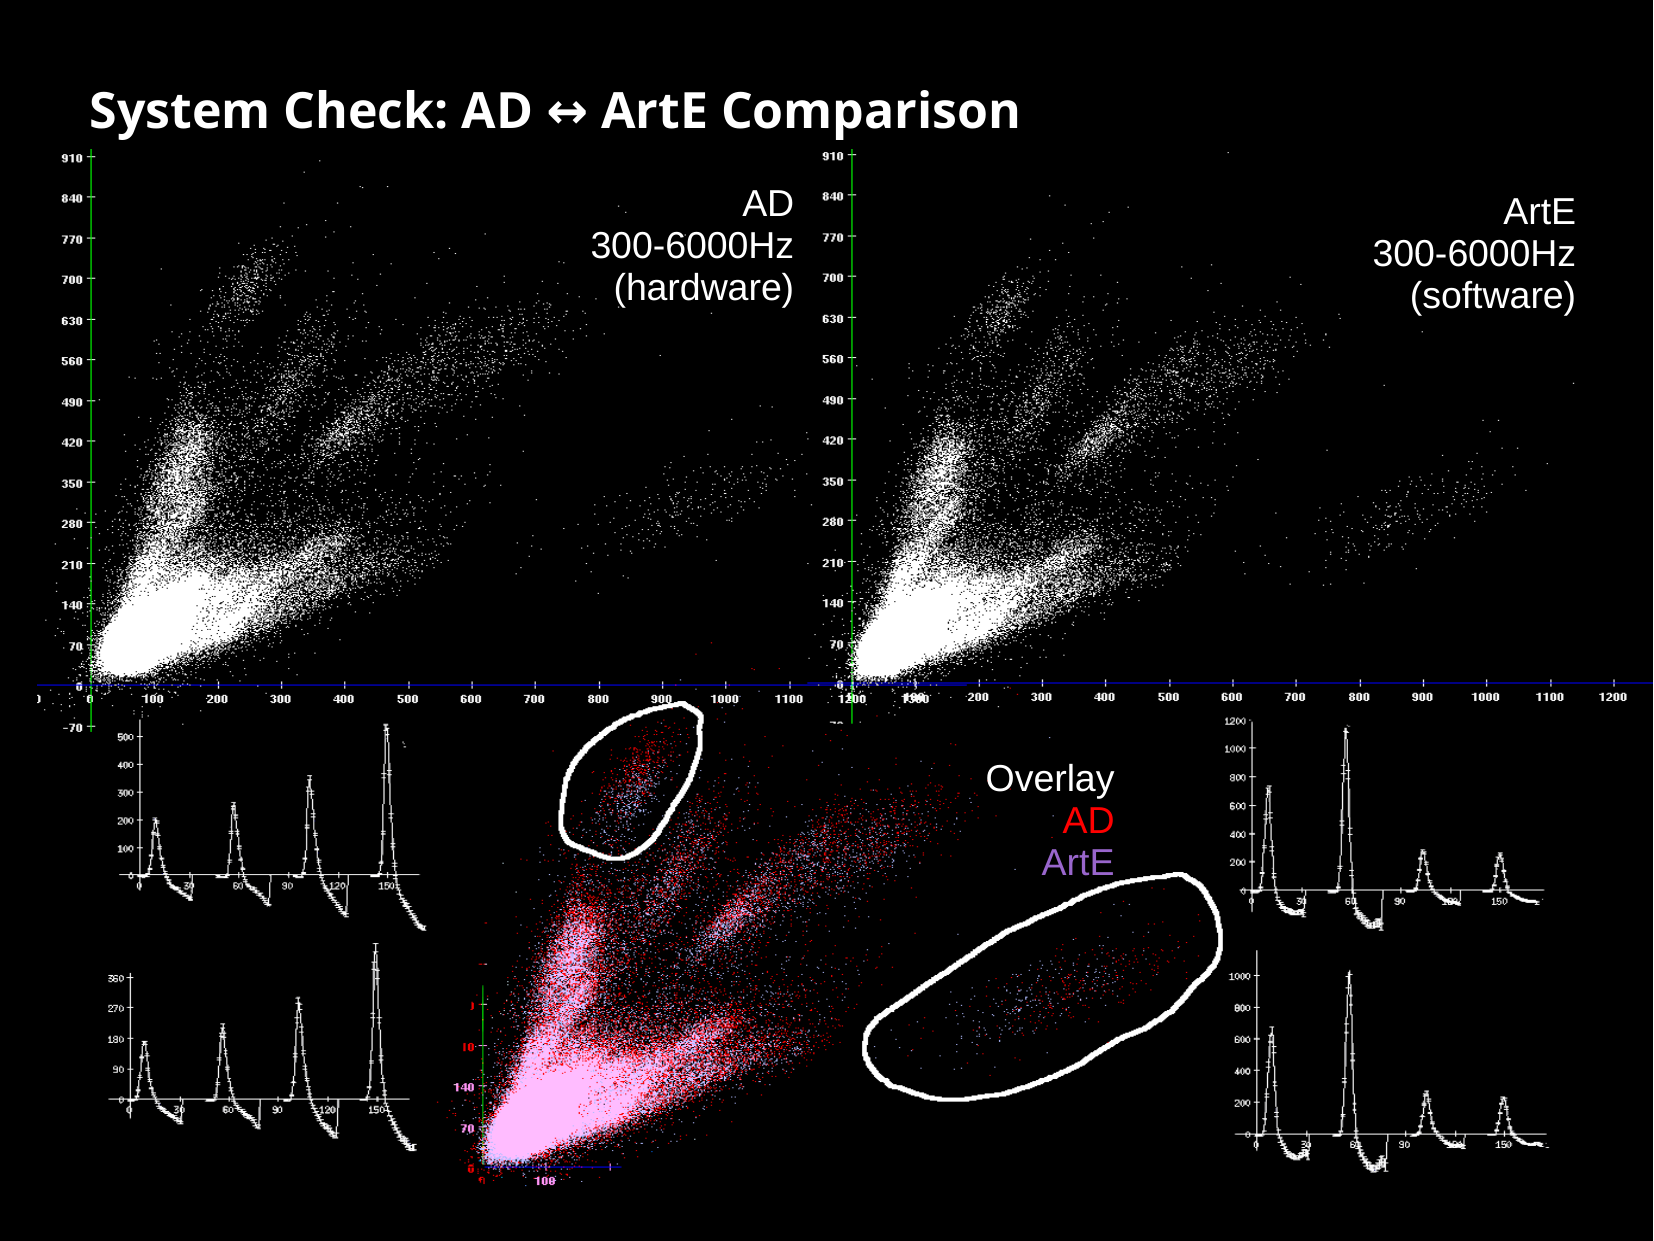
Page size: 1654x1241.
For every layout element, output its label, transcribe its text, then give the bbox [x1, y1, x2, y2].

picture [37, 0, 1654, 1241]
text_box ArtE 300-6000Hz (software) [1357, 183, 1592, 338]
text_box System Check: AD ↔ ArtE Comparison [75, 67, 1538, 151]
text_box AD 300-6000Hz (hardware) [575, 174, 810, 330]
text_box [0, 0, 1653, 1241]
text_box Overlay AD ArtE [970, 750, 1130, 905]
